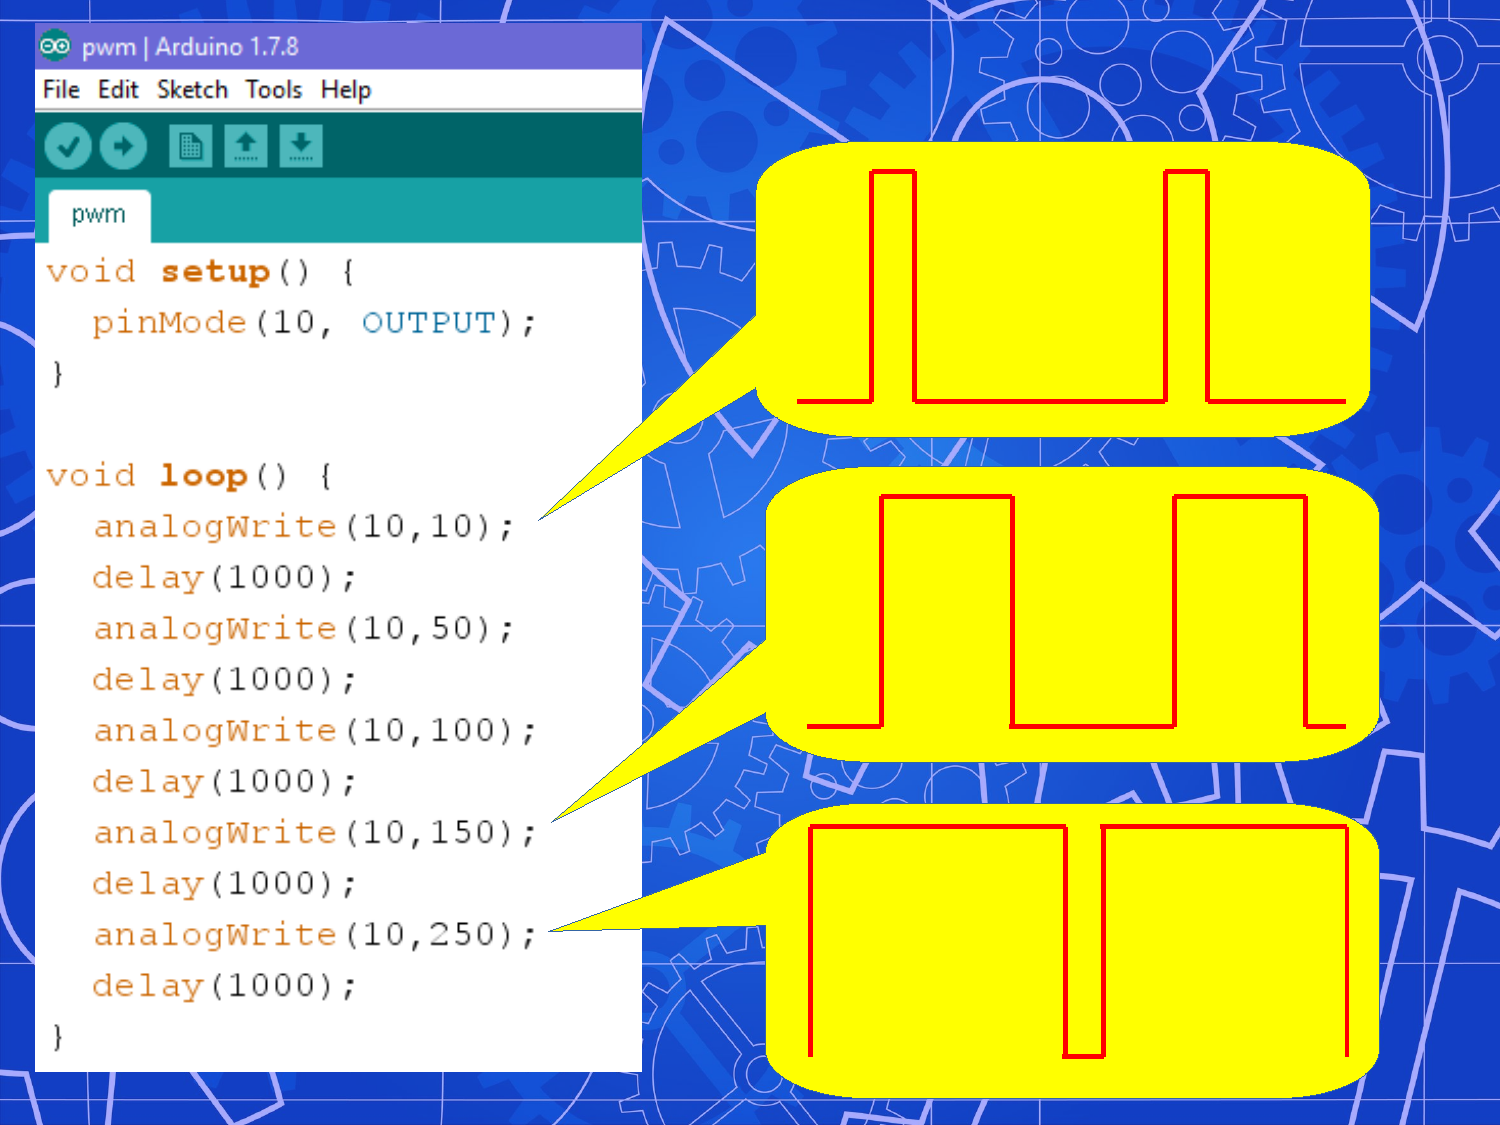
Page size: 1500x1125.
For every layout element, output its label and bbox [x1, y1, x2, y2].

text_box [551, 466, 1380, 823]
text_box [538, 141, 1371, 521]
text_box [548, 803, 1380, 1099]
picture [0, 0, 1500, 1125]
